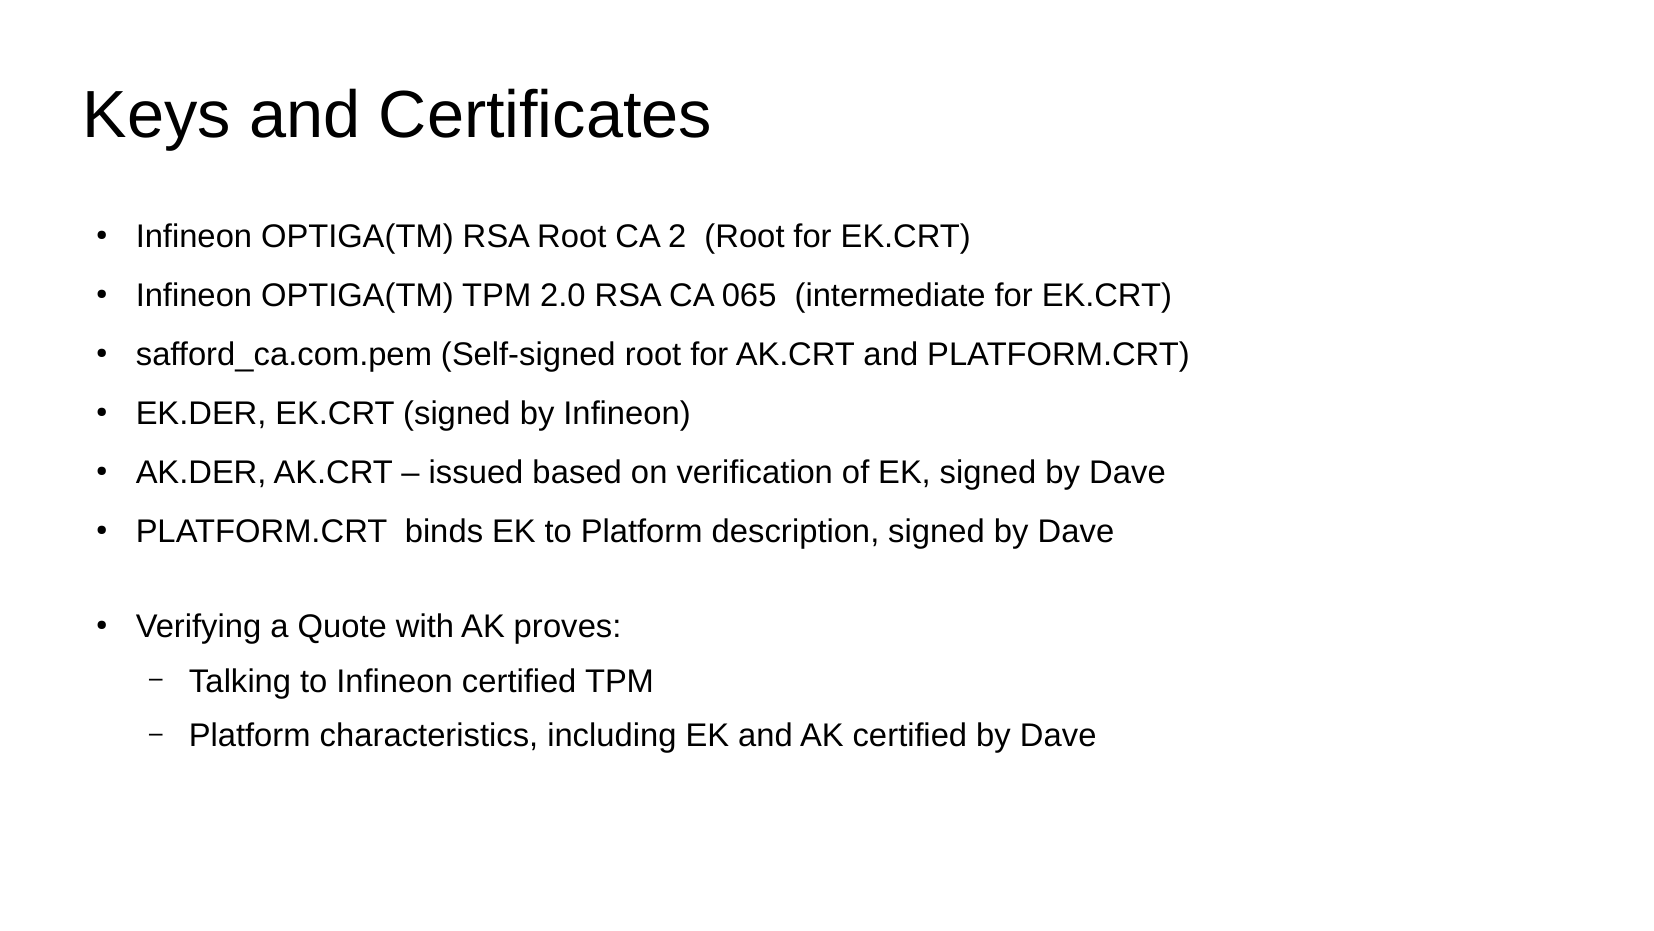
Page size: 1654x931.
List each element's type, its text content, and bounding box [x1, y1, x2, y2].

list Infineon OPTIGA(TM) RSA Root CA 2 (Root for EK.CRT) Infineon OPTIGA(TM) TPM 2.0 RSA CA 065 (intermediate for EK.CRT) safford_ca.com.pem (Self-signed root for AK.CRT and PLATFORM.CRT) EK.DER, EK.CRT (signed by Infineon) AK.DER, AK.CRT – issued based on verification of EK, signed by Dave PLATFORM.CRT binds EK to Platform description, signed by Dave Verifying a Quote with AK proves: Talking to Infineon certified TPM Platform characteristics, including EK and AK certified by Dave [82, 217, 1571, 758]
title Keys and Certificates [82, 37, 1571, 193]
